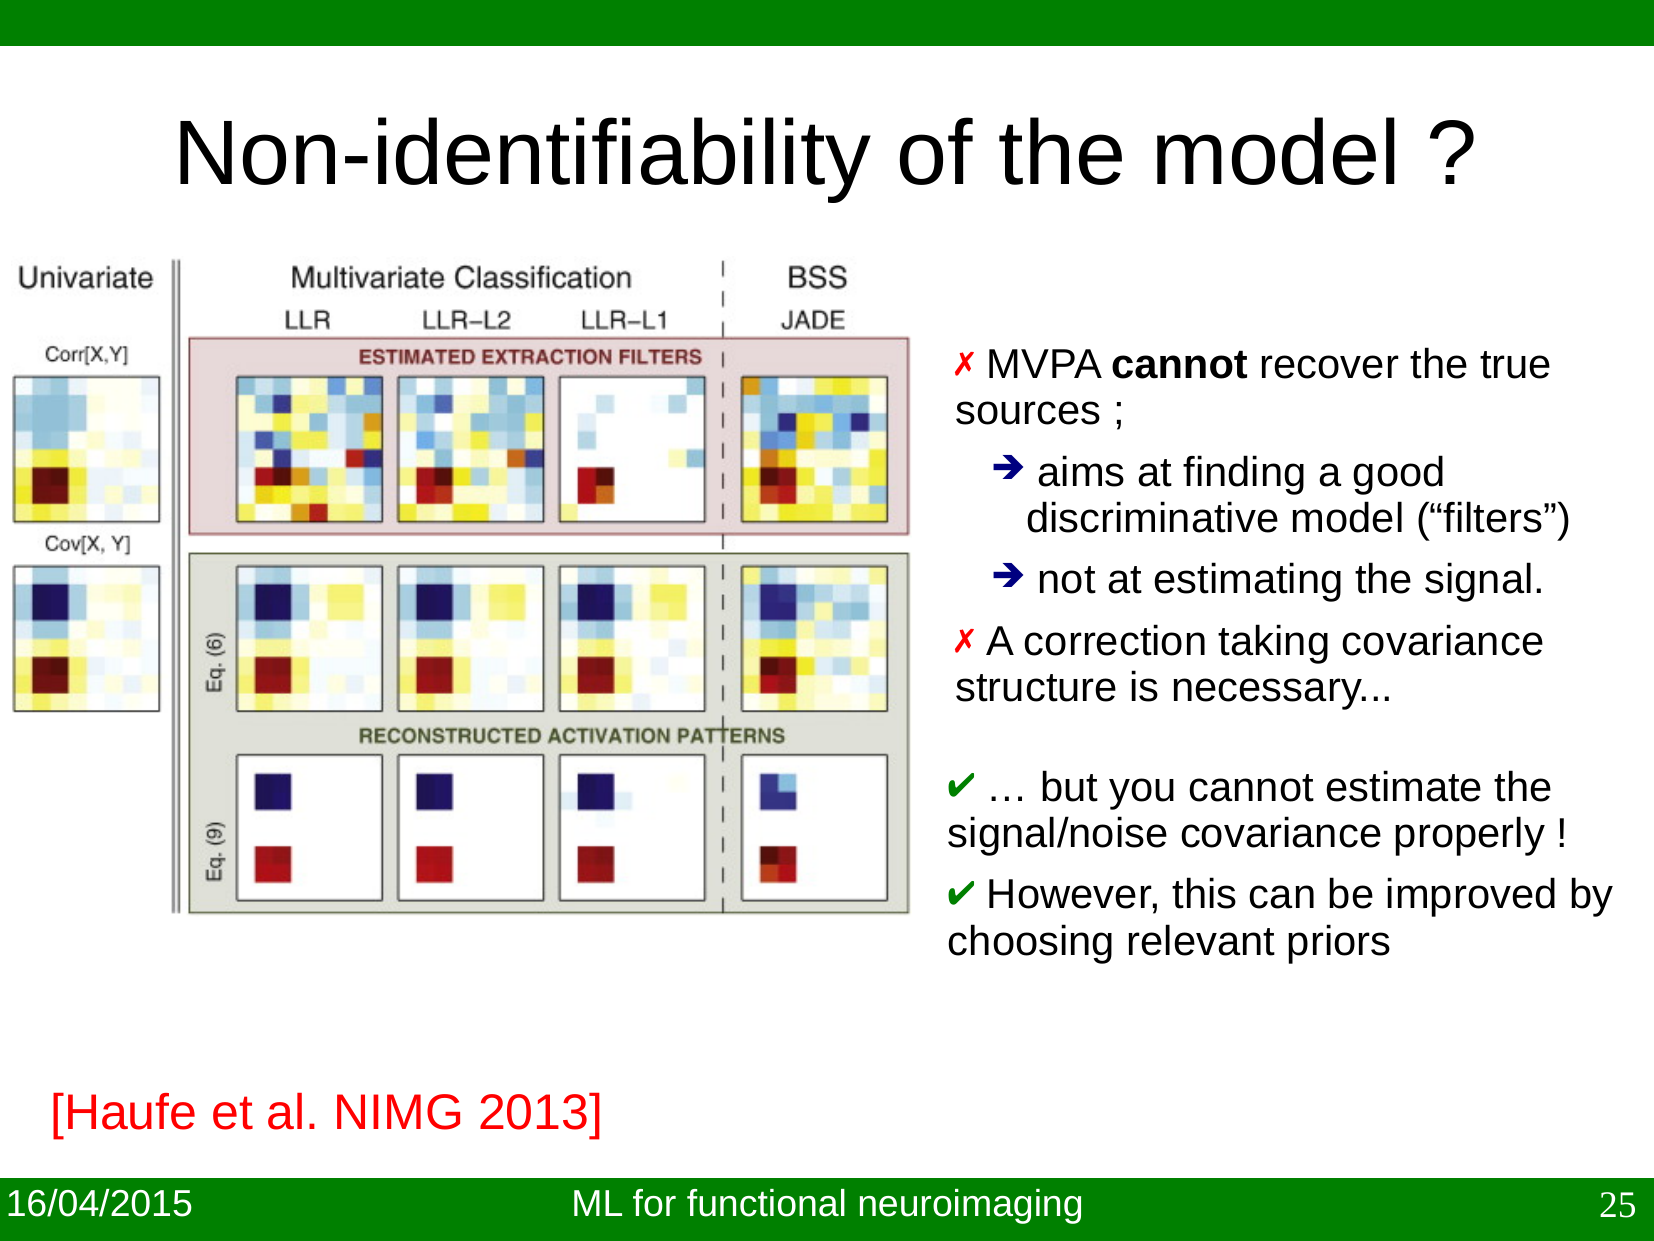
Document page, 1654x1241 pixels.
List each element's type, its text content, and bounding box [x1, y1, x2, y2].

title Non-identifiability of the model ? [82, 49, 1571, 257]
picture [11, 256, 912, 917]
text_box … but you cannot estimate the signal/noise covariance properly ! However, this can be improved by choosing relevant priors [933, 755, 1641, 981]
text_box MVPA cannot recover the true sources ; aims at finding a good discriminative model (“filters”) not at estimating the signal. A correction taking covariance structure is necessary... [940, 332, 1648, 722]
text_box [Haufe et al. NIMG 2013] [35, 1077, 619, 1149]
